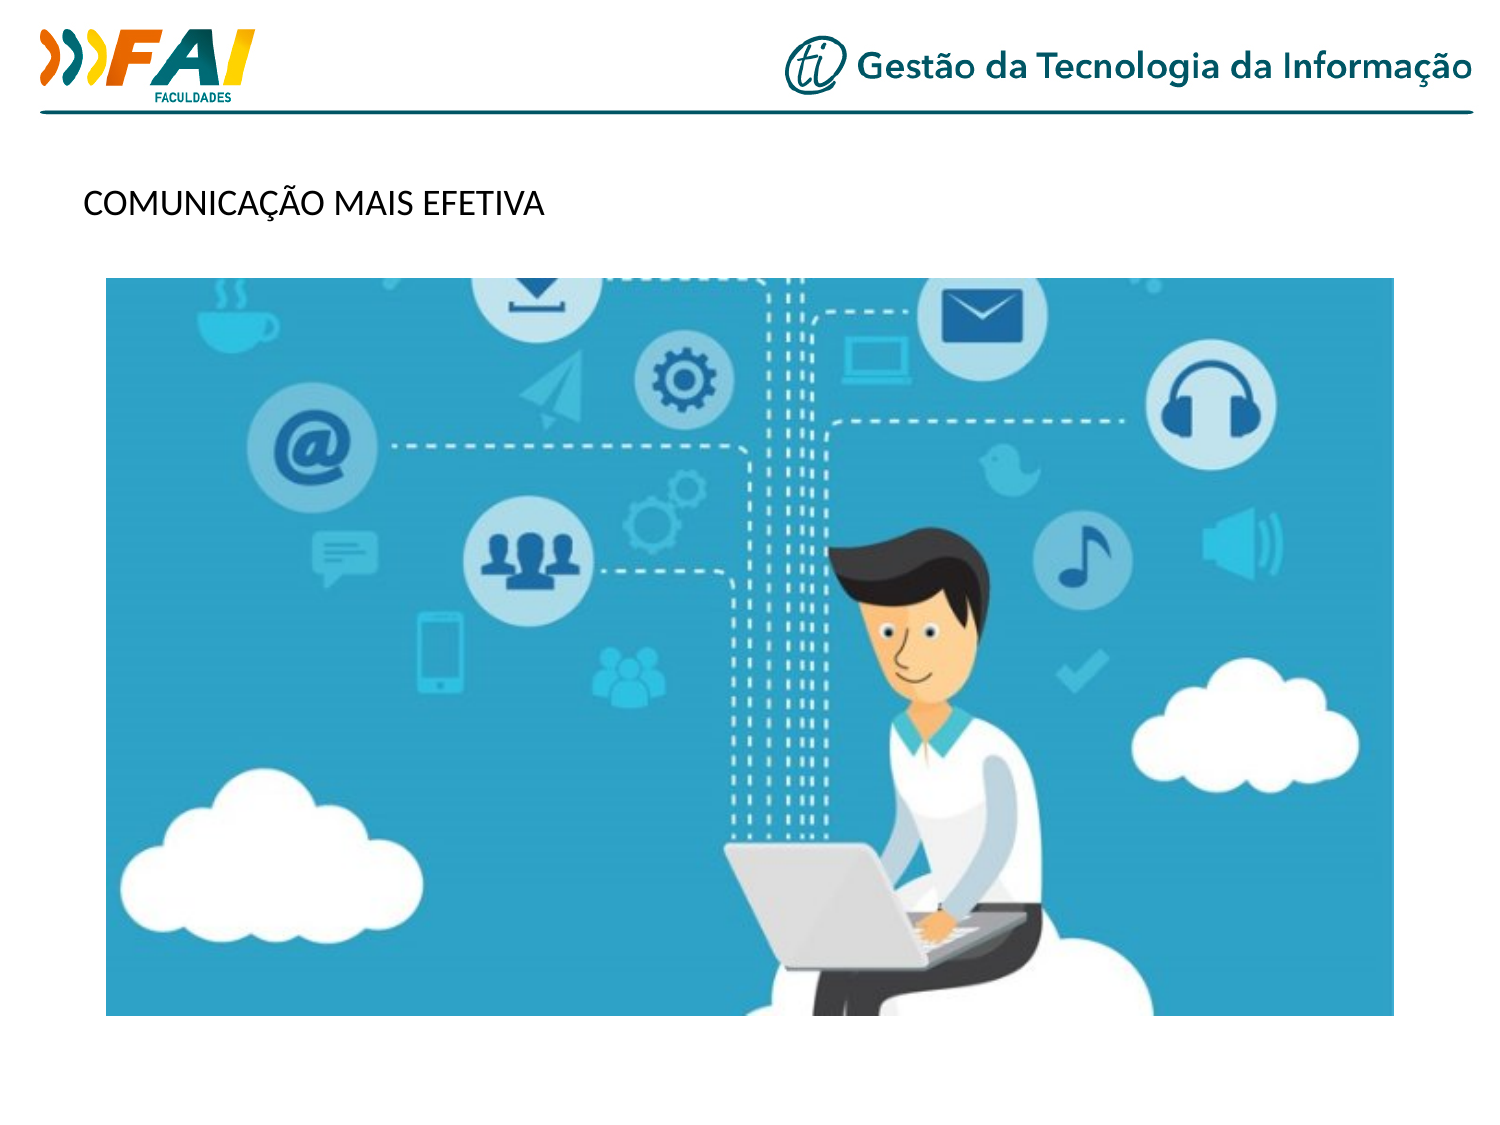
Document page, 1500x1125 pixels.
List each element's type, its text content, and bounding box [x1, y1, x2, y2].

picture [0, 0, 1500, 1125]
title COMUNICAÇÃO MAIS EFETIVA [83, 148, 1359, 264]
